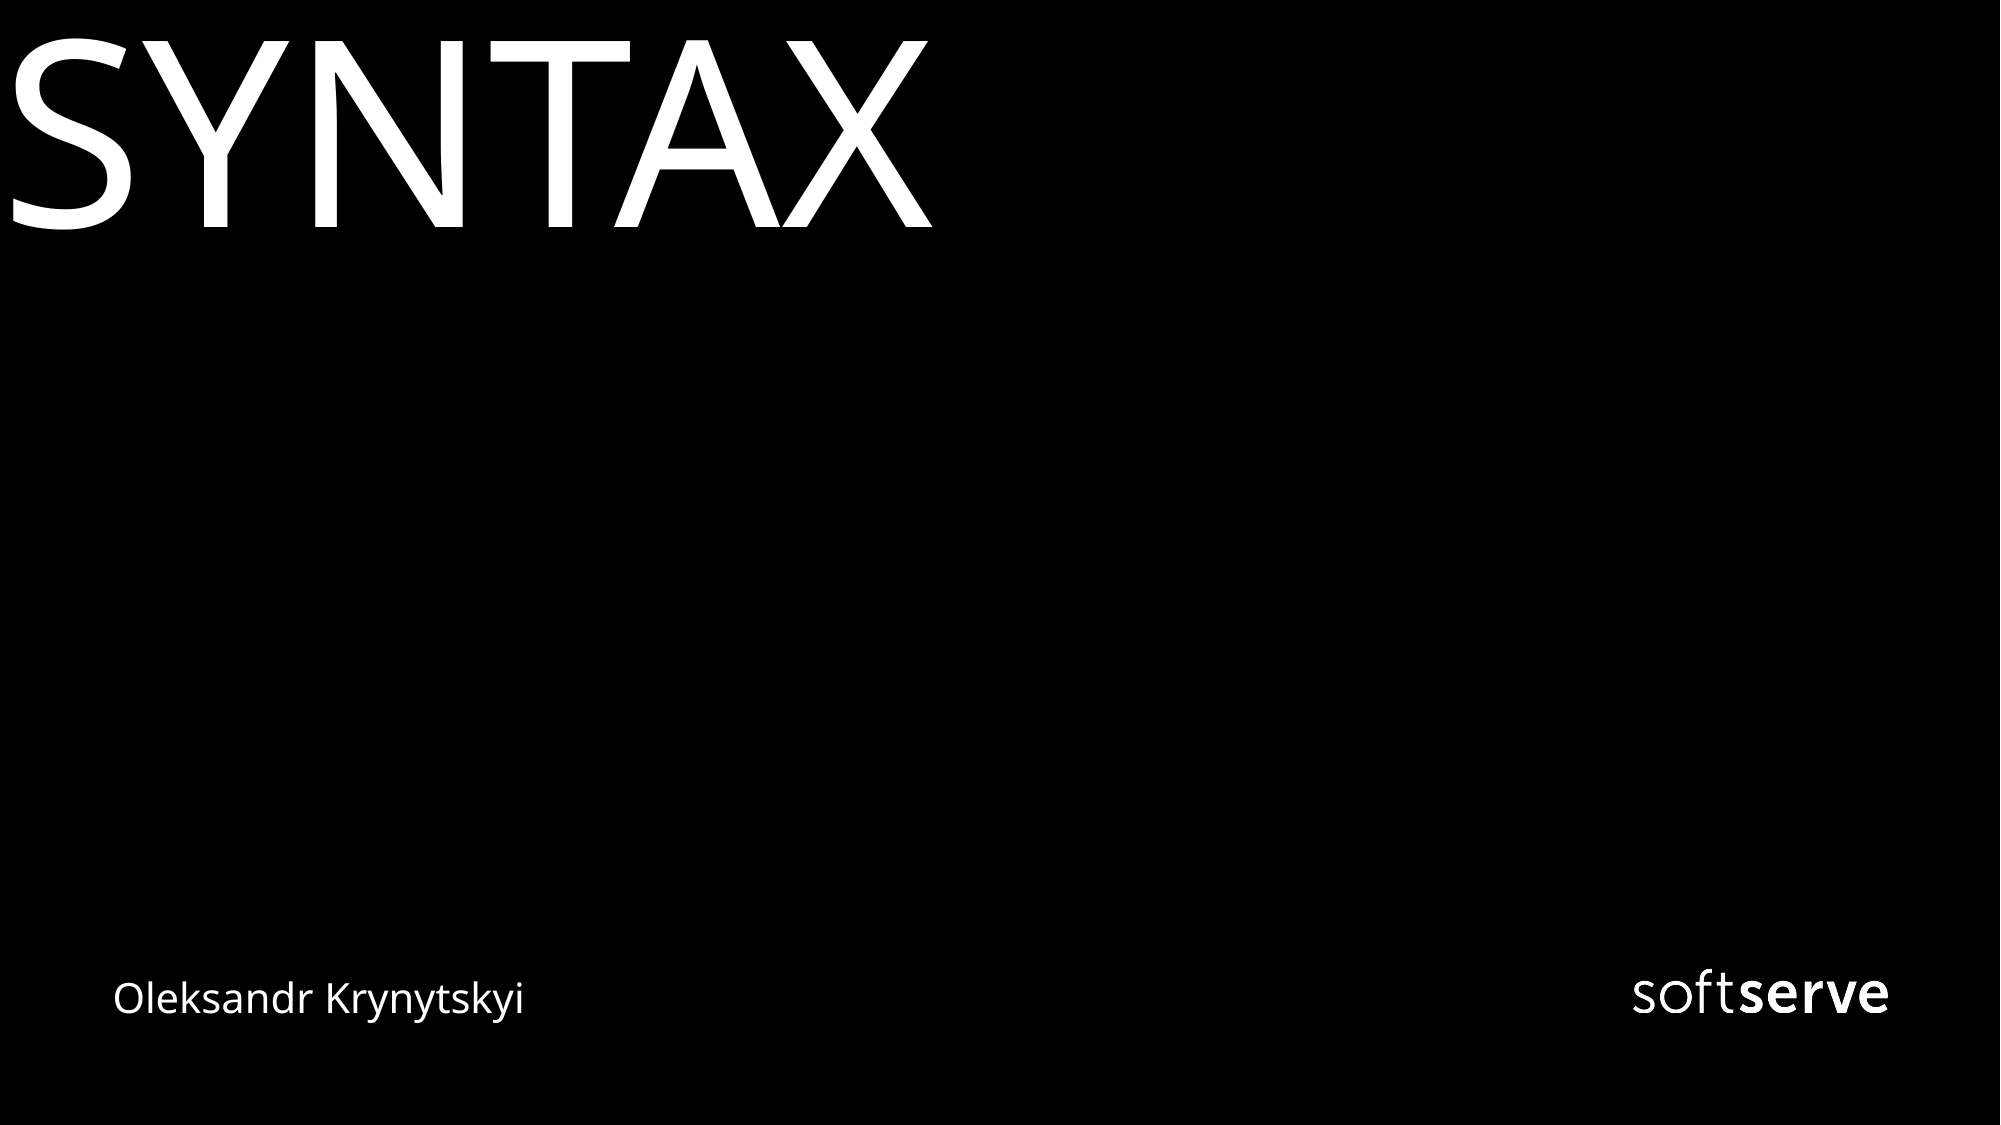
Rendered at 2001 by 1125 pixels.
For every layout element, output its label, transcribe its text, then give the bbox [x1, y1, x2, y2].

picture [1633, 968, 1888, 1013]
list Oleksandr Krynytskyi [112, 970, 682, 1019]
title SYNTAX [0, 0, 2000, 788]
